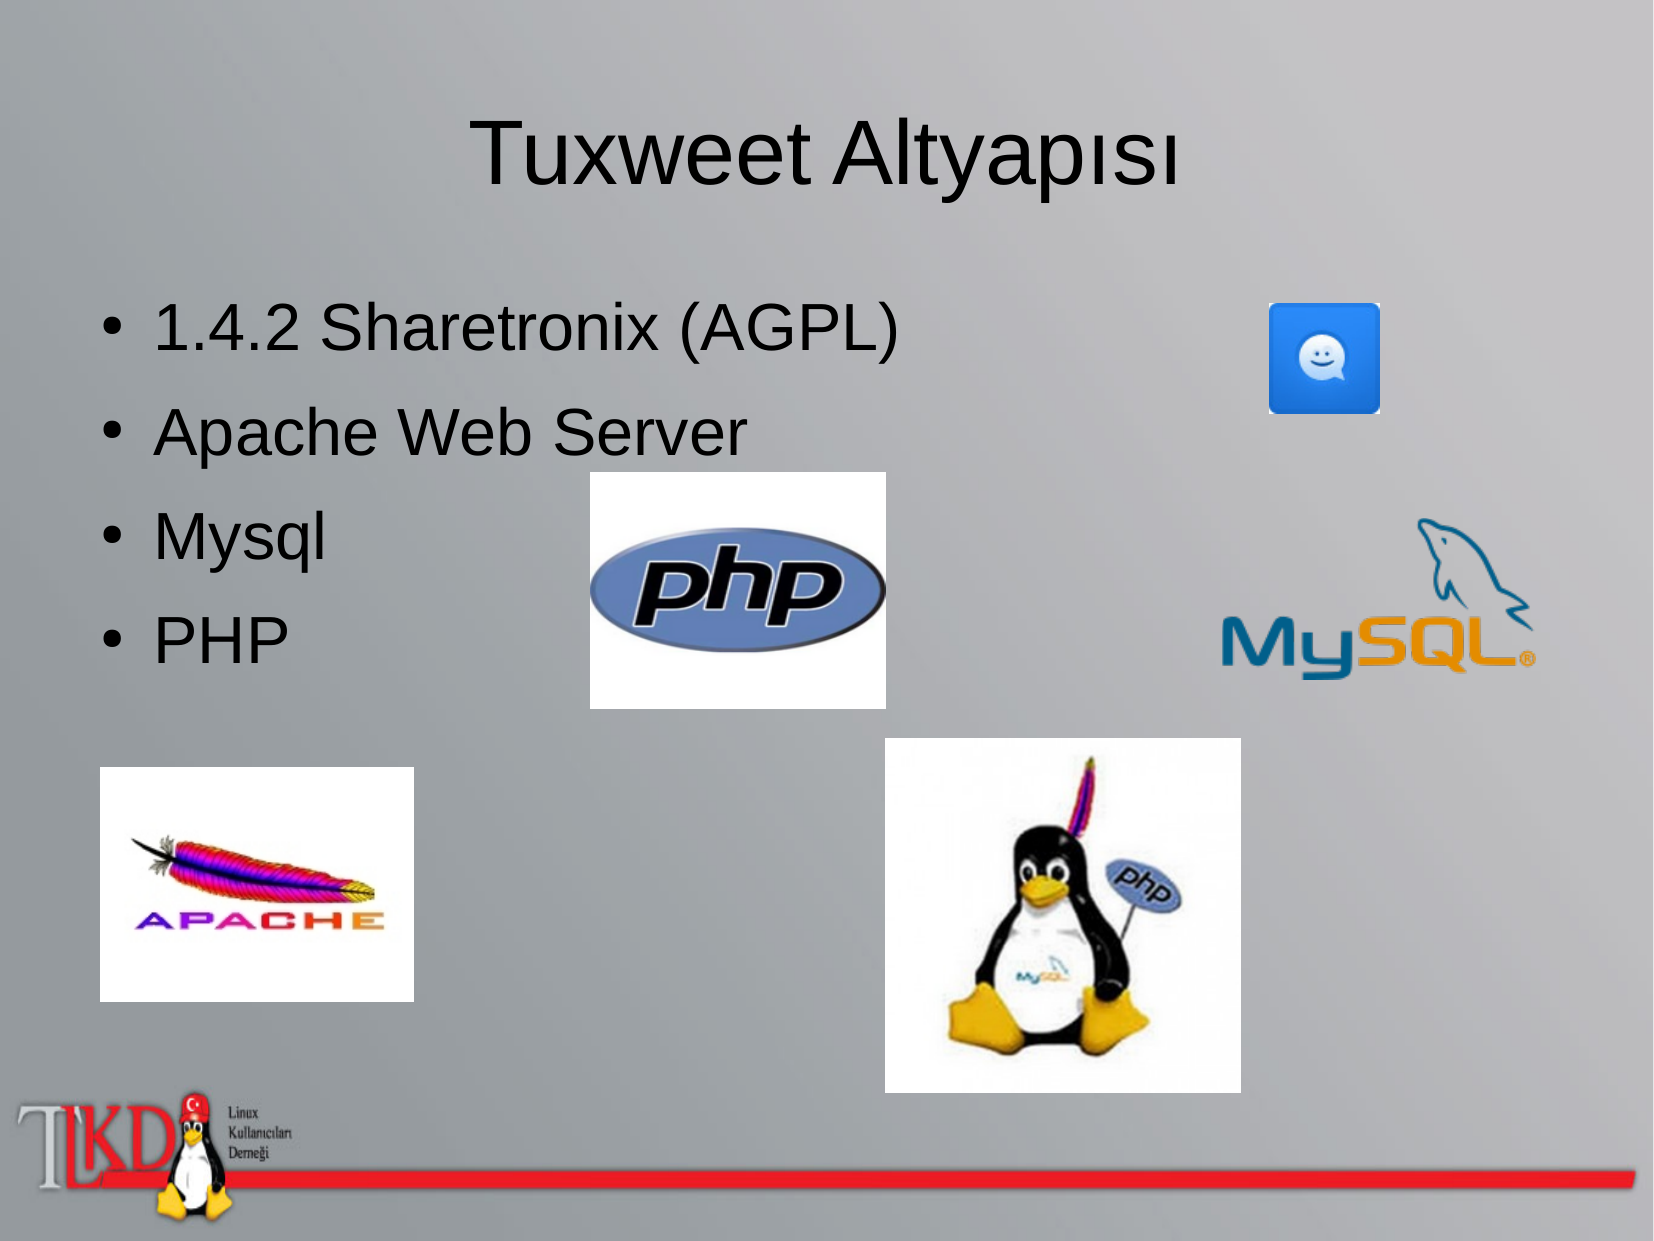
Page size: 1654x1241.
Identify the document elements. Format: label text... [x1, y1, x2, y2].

list 1.4.2 Sharetronix (AGPL) Apache Web Server Mysql PHP [82, 290, 1571, 1109]
title Tuxweet Altyapısı [82, 56, 1571, 250]
picture [0, 0, 1654, 1241]
